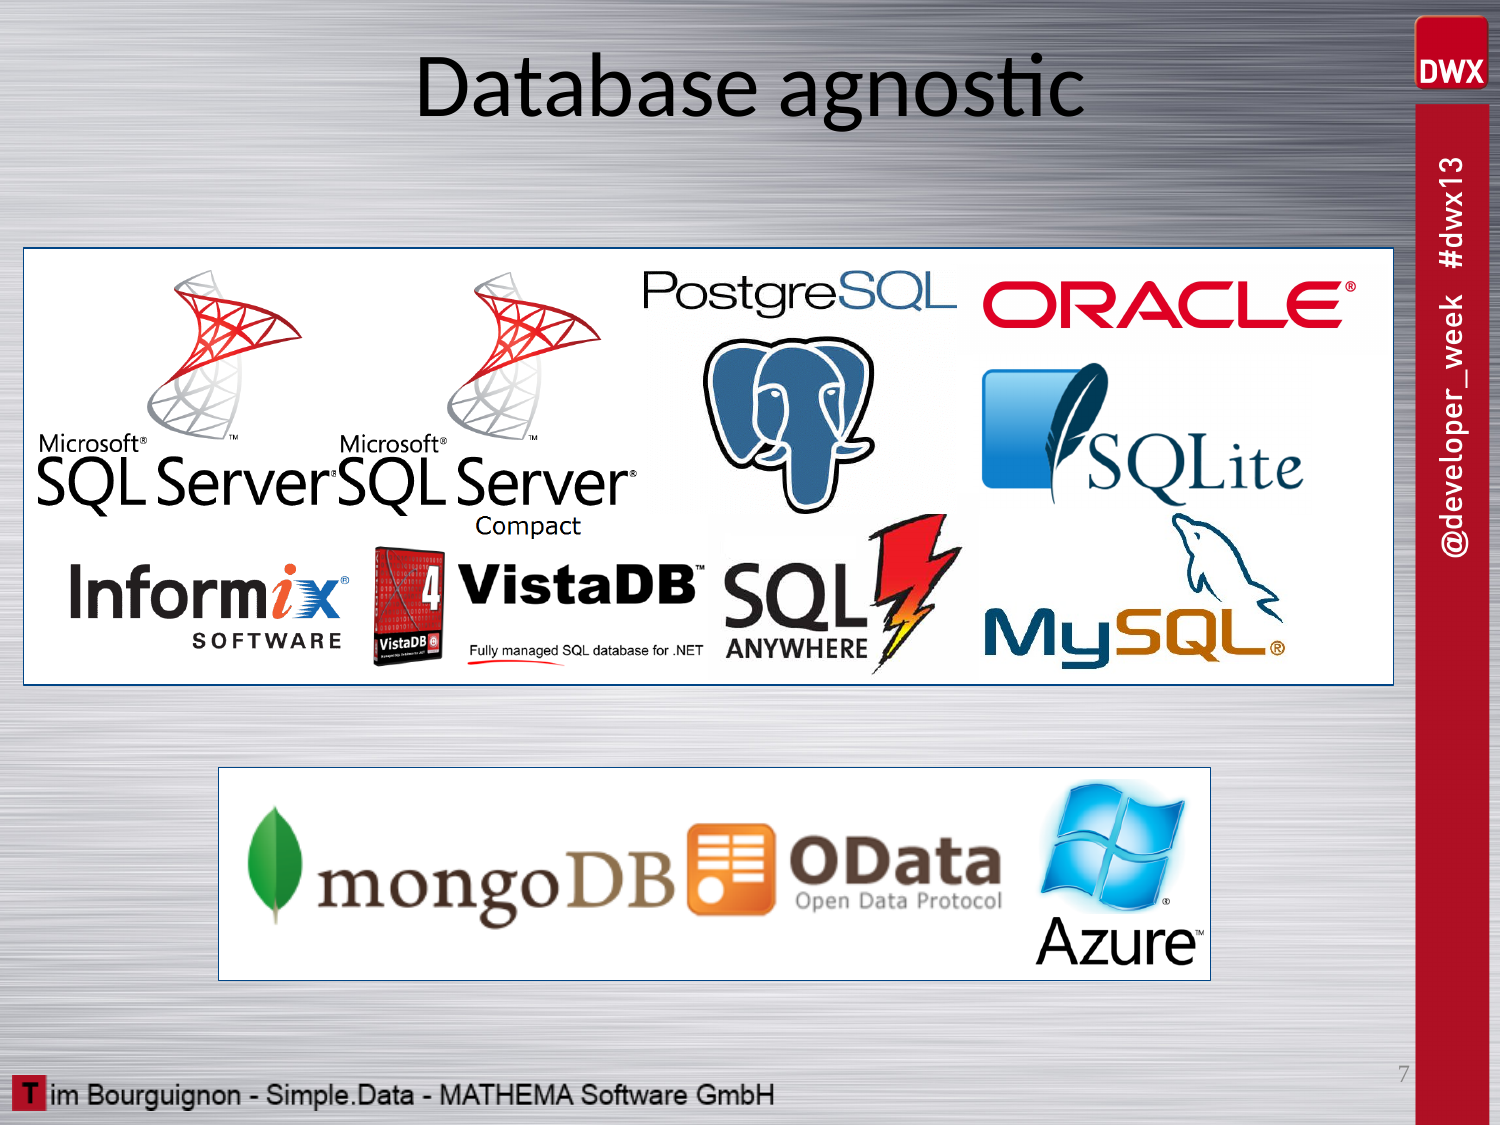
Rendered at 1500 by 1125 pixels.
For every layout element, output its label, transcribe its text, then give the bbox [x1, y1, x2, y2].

text_box [218, 767, 1211, 981]
text_box [23, 248, 1394, 686]
picture [0, 0, 1500, 1125]
title Database agnostic [75, 0, 1426, 174]
